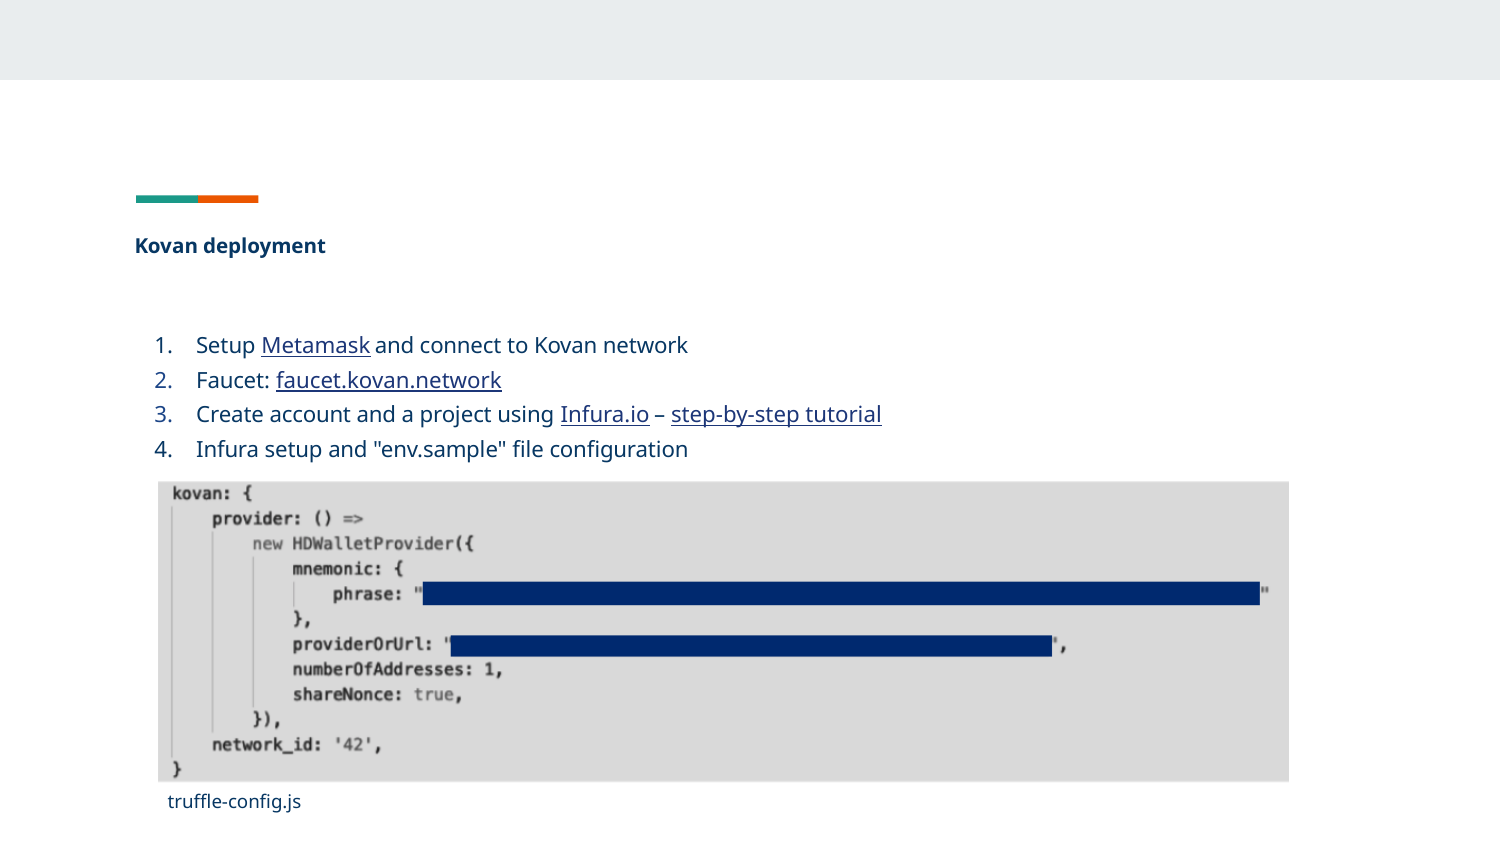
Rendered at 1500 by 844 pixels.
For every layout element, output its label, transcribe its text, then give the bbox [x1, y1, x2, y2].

picture [158, 480, 1289, 783]
text_box truffle-config.js [152, 775, 1272, 828]
list Setup Metamask and connect to Kovan network Faucet: faucet.kovan.network Create account and a project using Infura.io – step-by-step tutorial Infura setup and "env.sample" file configuration [119, 310, 1381, 481]
title Kovan deployment [119, 216, 1381, 305]
